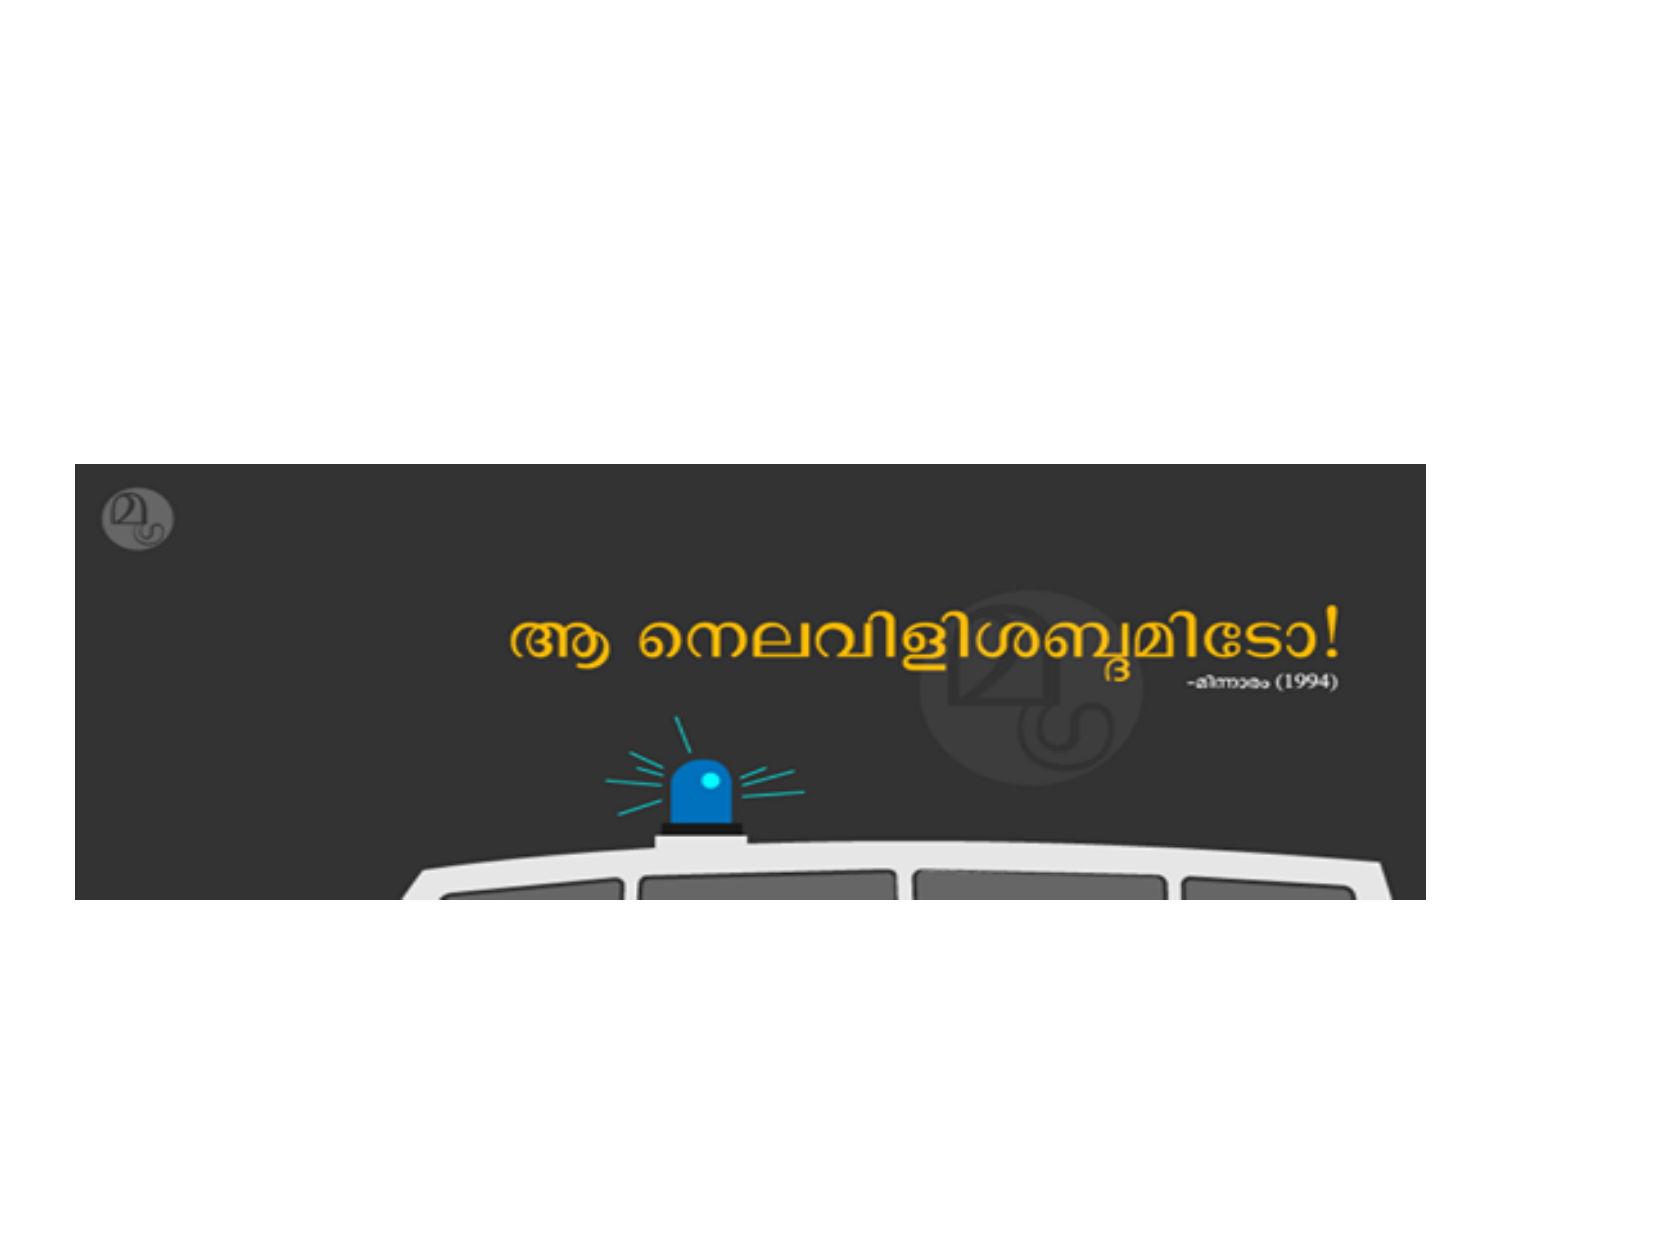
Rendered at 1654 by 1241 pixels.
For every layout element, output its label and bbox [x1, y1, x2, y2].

picture [75, 464, 1426, 901]
